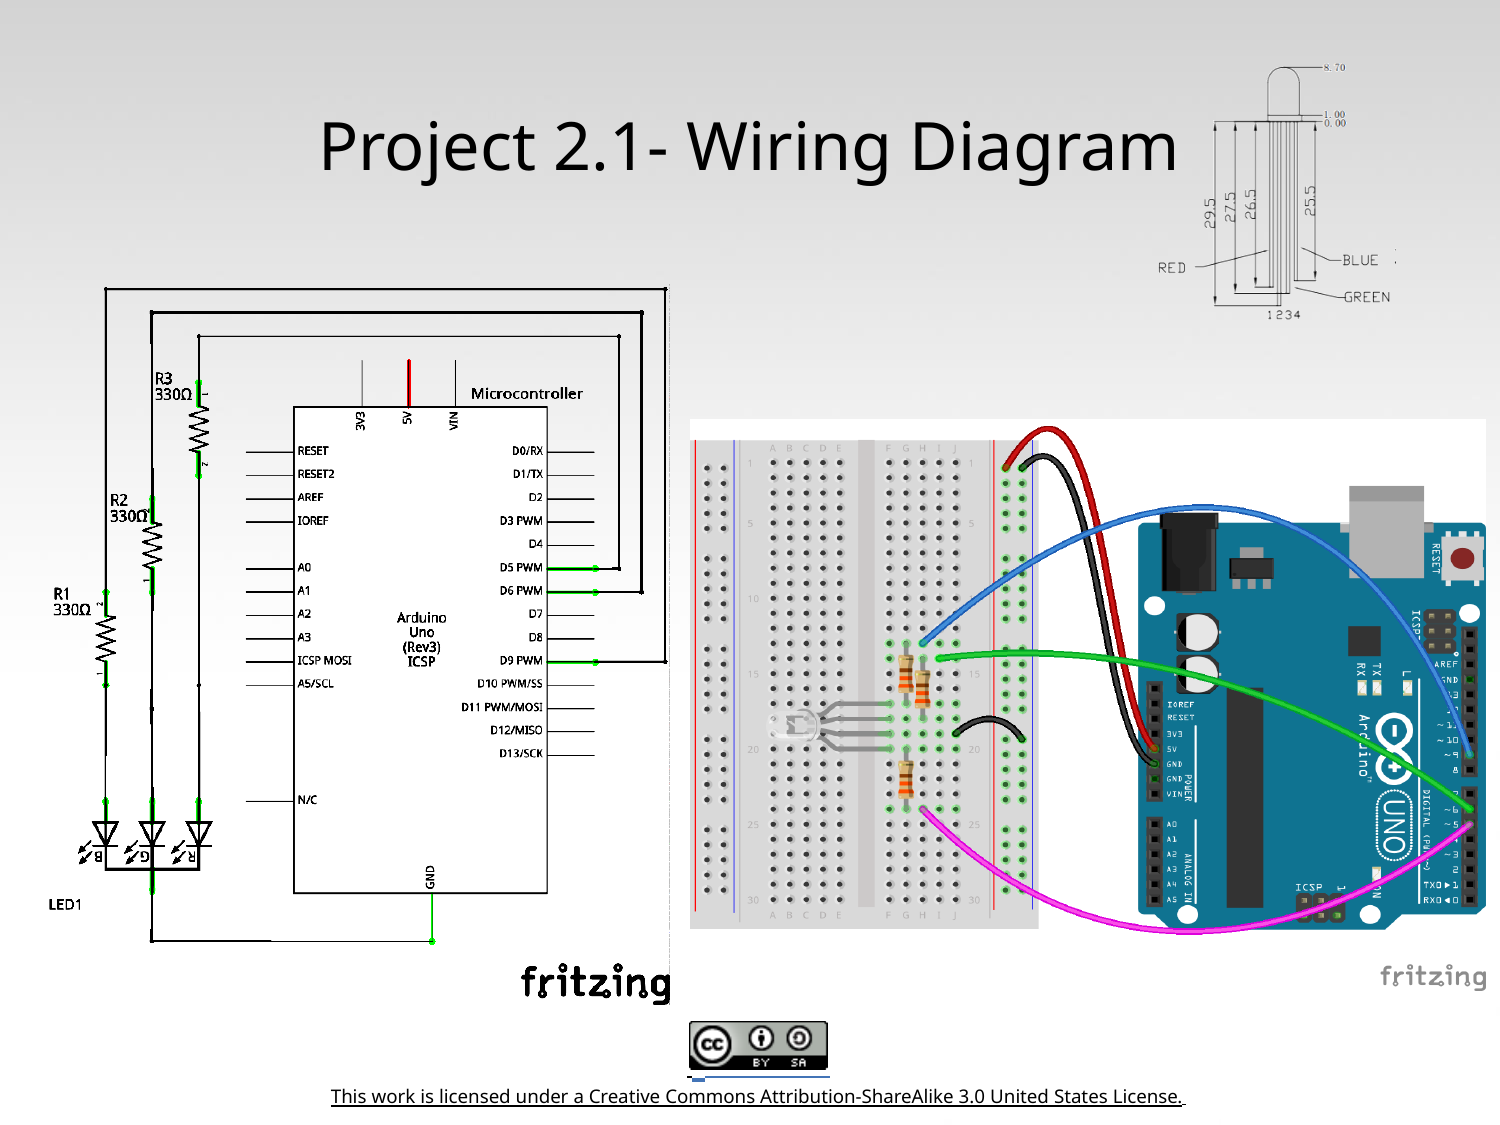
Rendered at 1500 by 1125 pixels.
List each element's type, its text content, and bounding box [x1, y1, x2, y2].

title Project 2.1- Wiring Diagram [112, 50, 1149, 238]
picture [0, 0, 1500, 1125]
